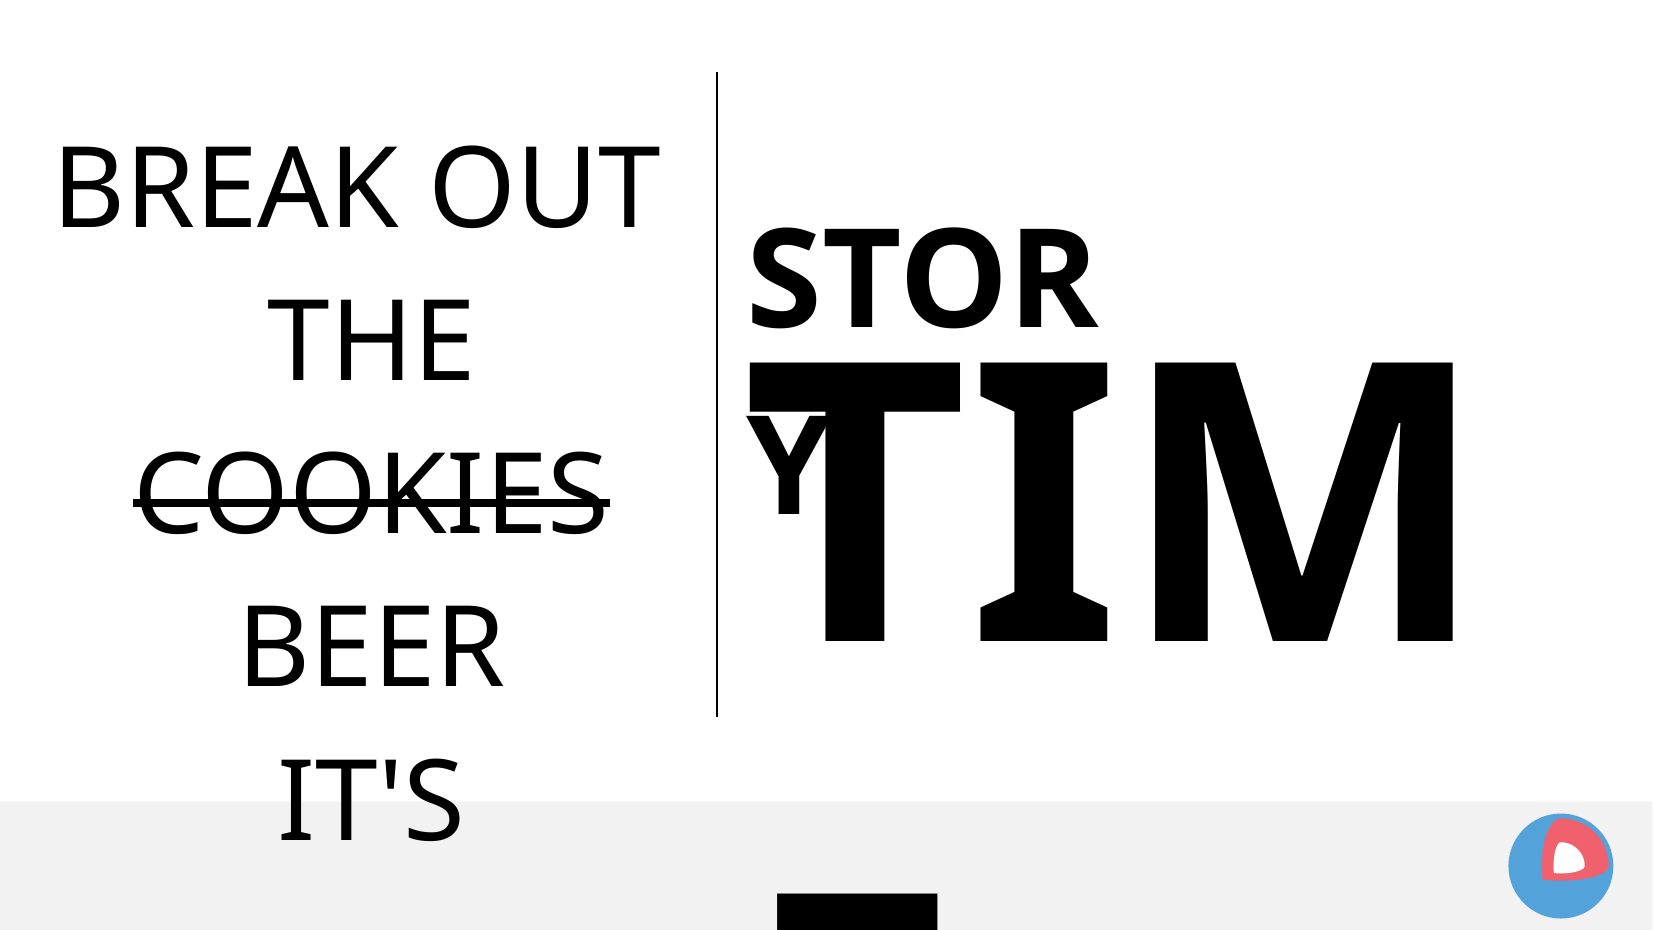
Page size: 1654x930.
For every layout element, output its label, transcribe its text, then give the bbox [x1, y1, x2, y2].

text_box BREAK OUT THE COOKIES BEER IT'S [15, 99, 716, 694]
text_box BREAK OUT THE COOKIES BEER IT'S [718, 99, 728, 694]
text_box TIME [727, 216, 1618, 723]
text_box STORY [731, 173, 1157, 362]
